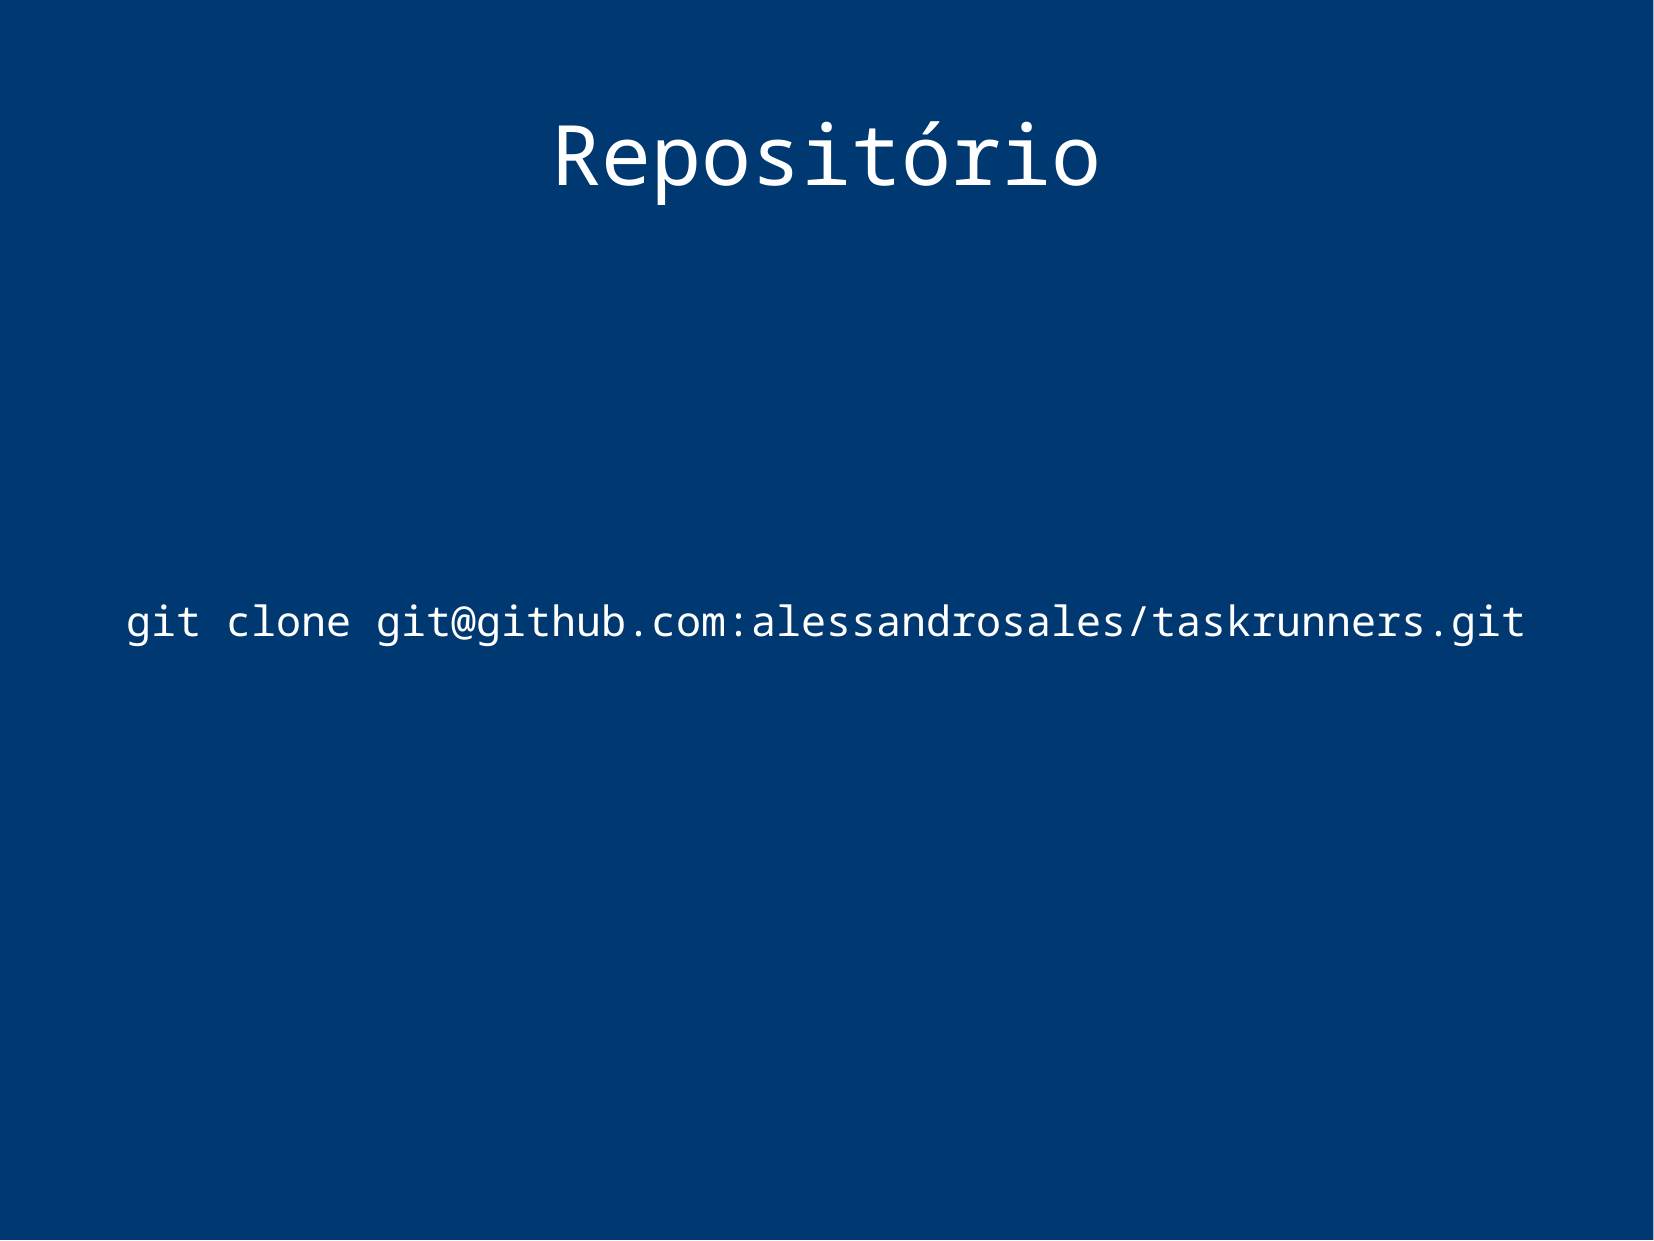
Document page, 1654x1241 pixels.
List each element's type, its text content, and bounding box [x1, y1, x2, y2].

title git clone git@github.com:alessandrosales/taskrunners.git [82, 516, 1571, 724]
title Repositório [82, 49, 1571, 257]
